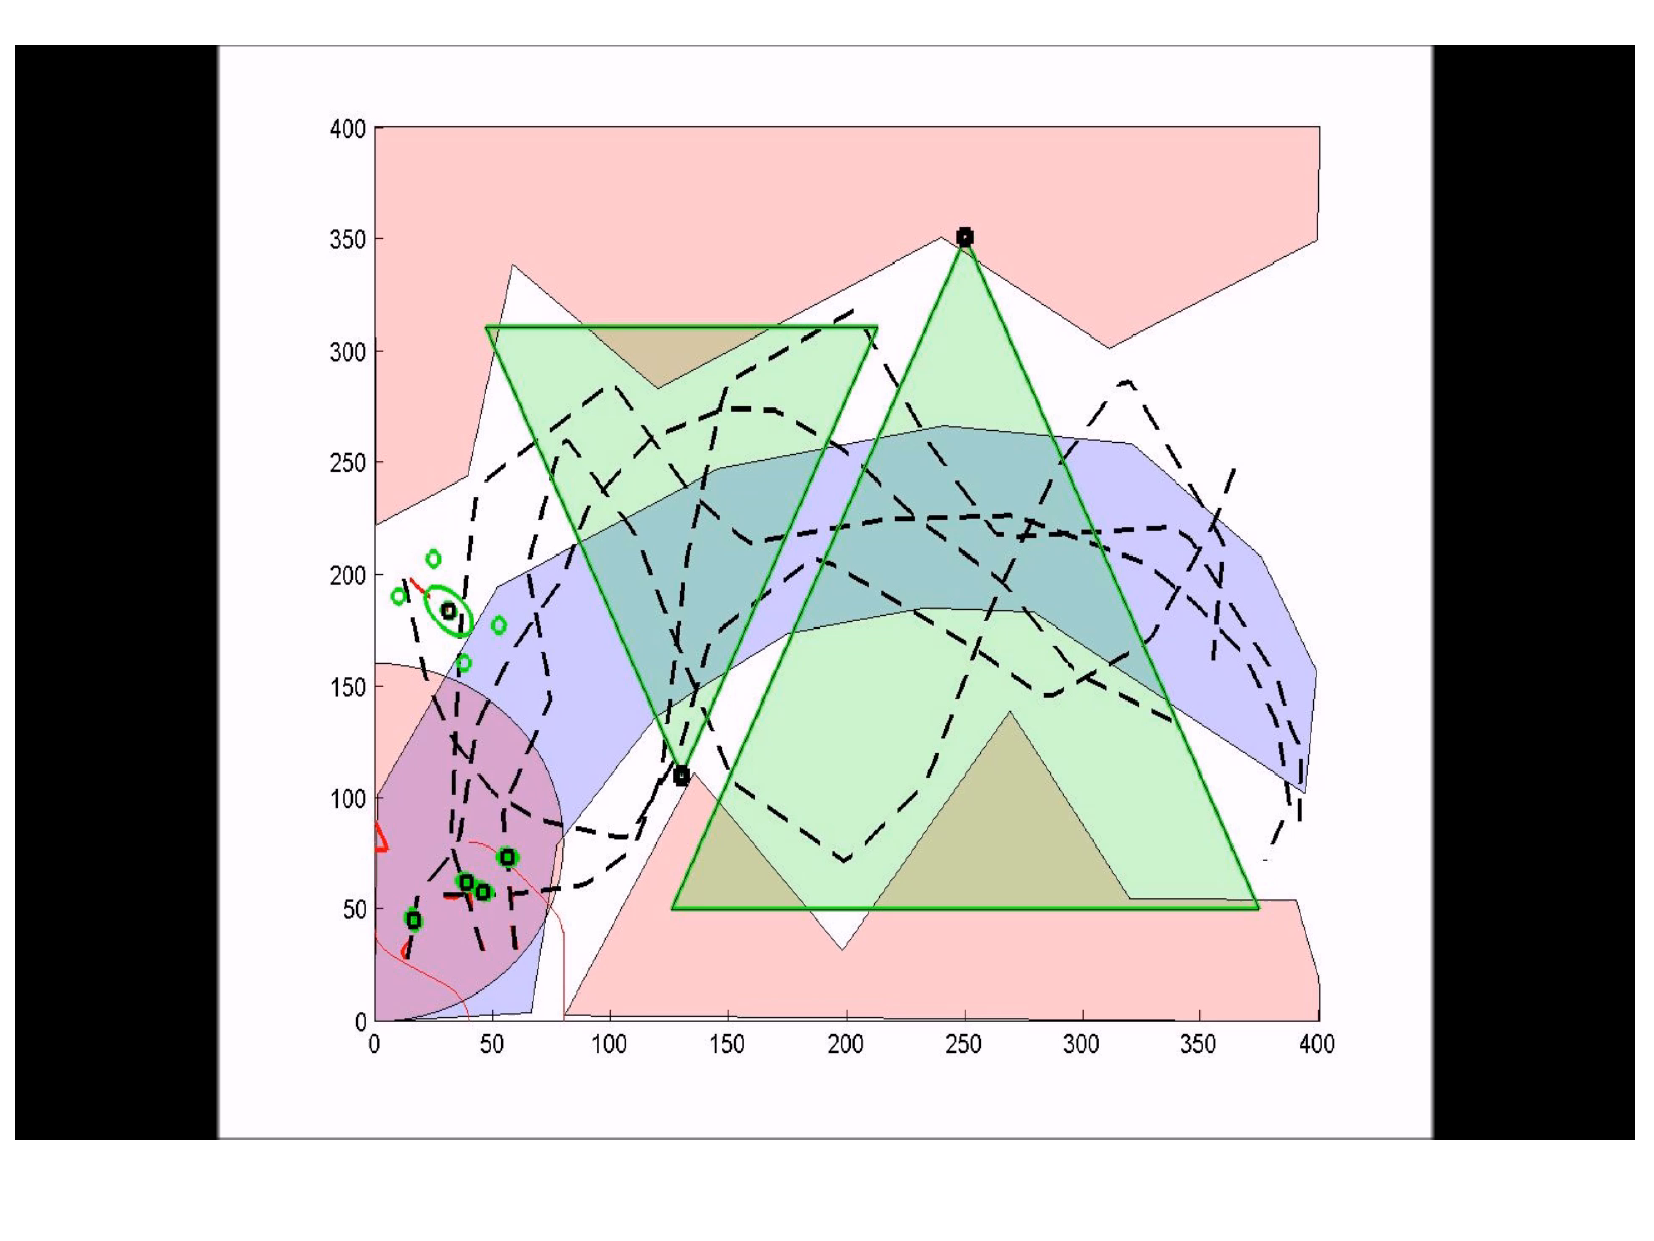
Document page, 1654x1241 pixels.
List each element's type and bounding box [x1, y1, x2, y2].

text_box [15, 45, 1636, 1141]
